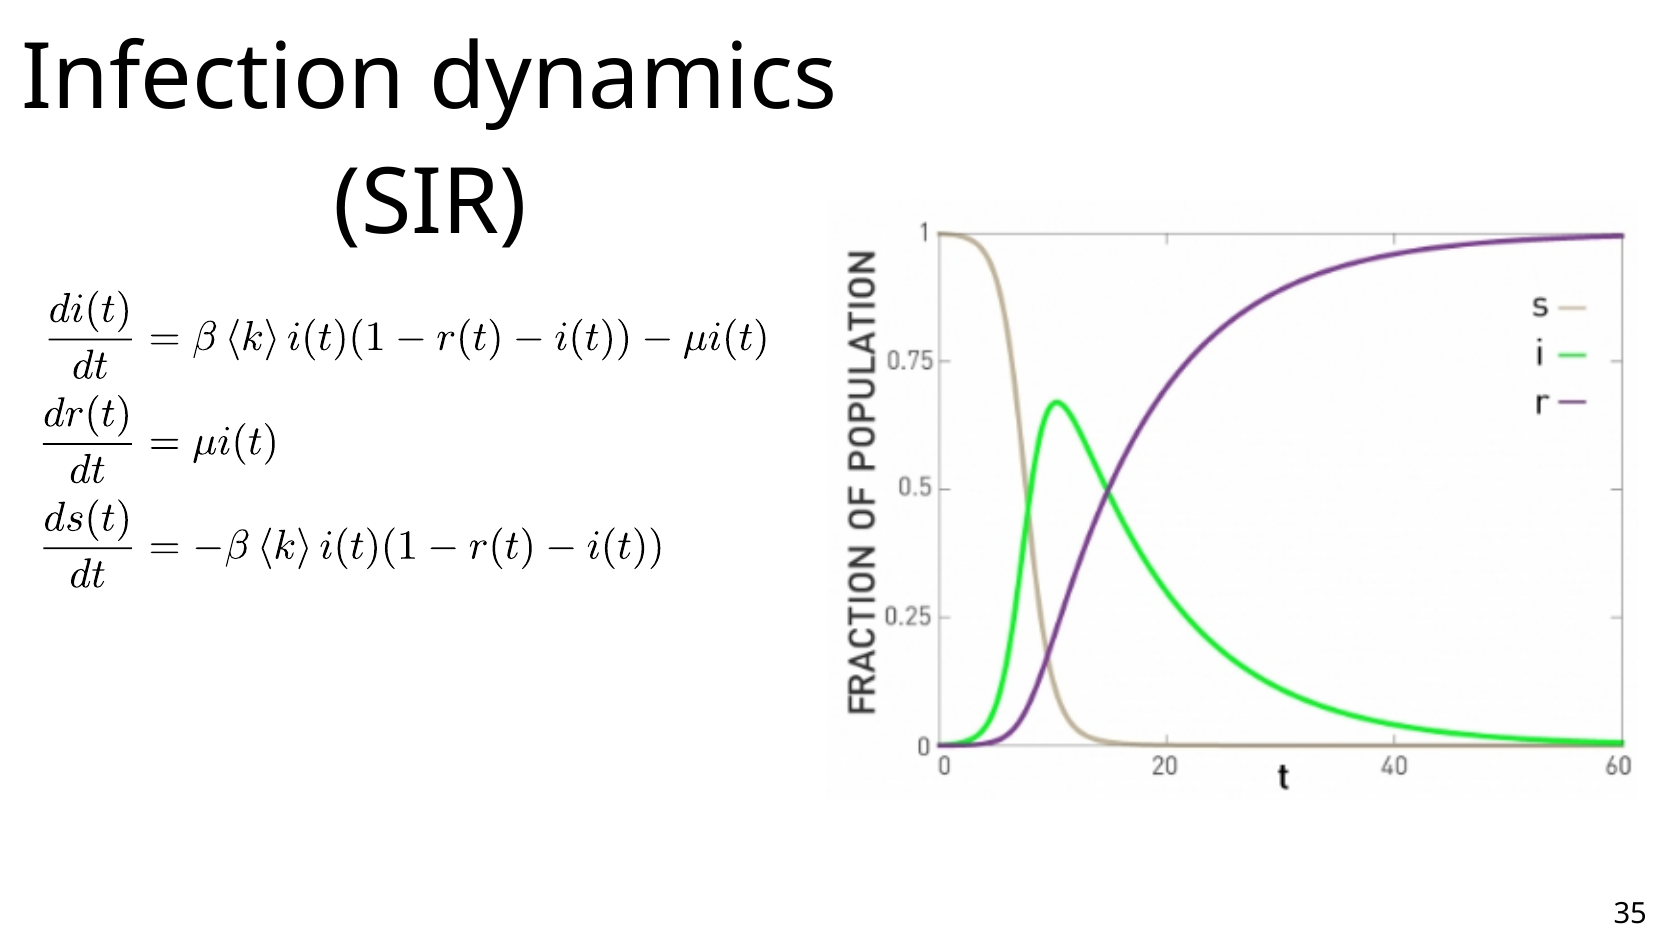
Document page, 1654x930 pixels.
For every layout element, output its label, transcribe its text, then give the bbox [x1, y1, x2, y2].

text_box [42, 290, 770, 588]
title Infection dynamics (SIR) [17, 1, 843, 270]
picture [827, 199, 1638, 800]
